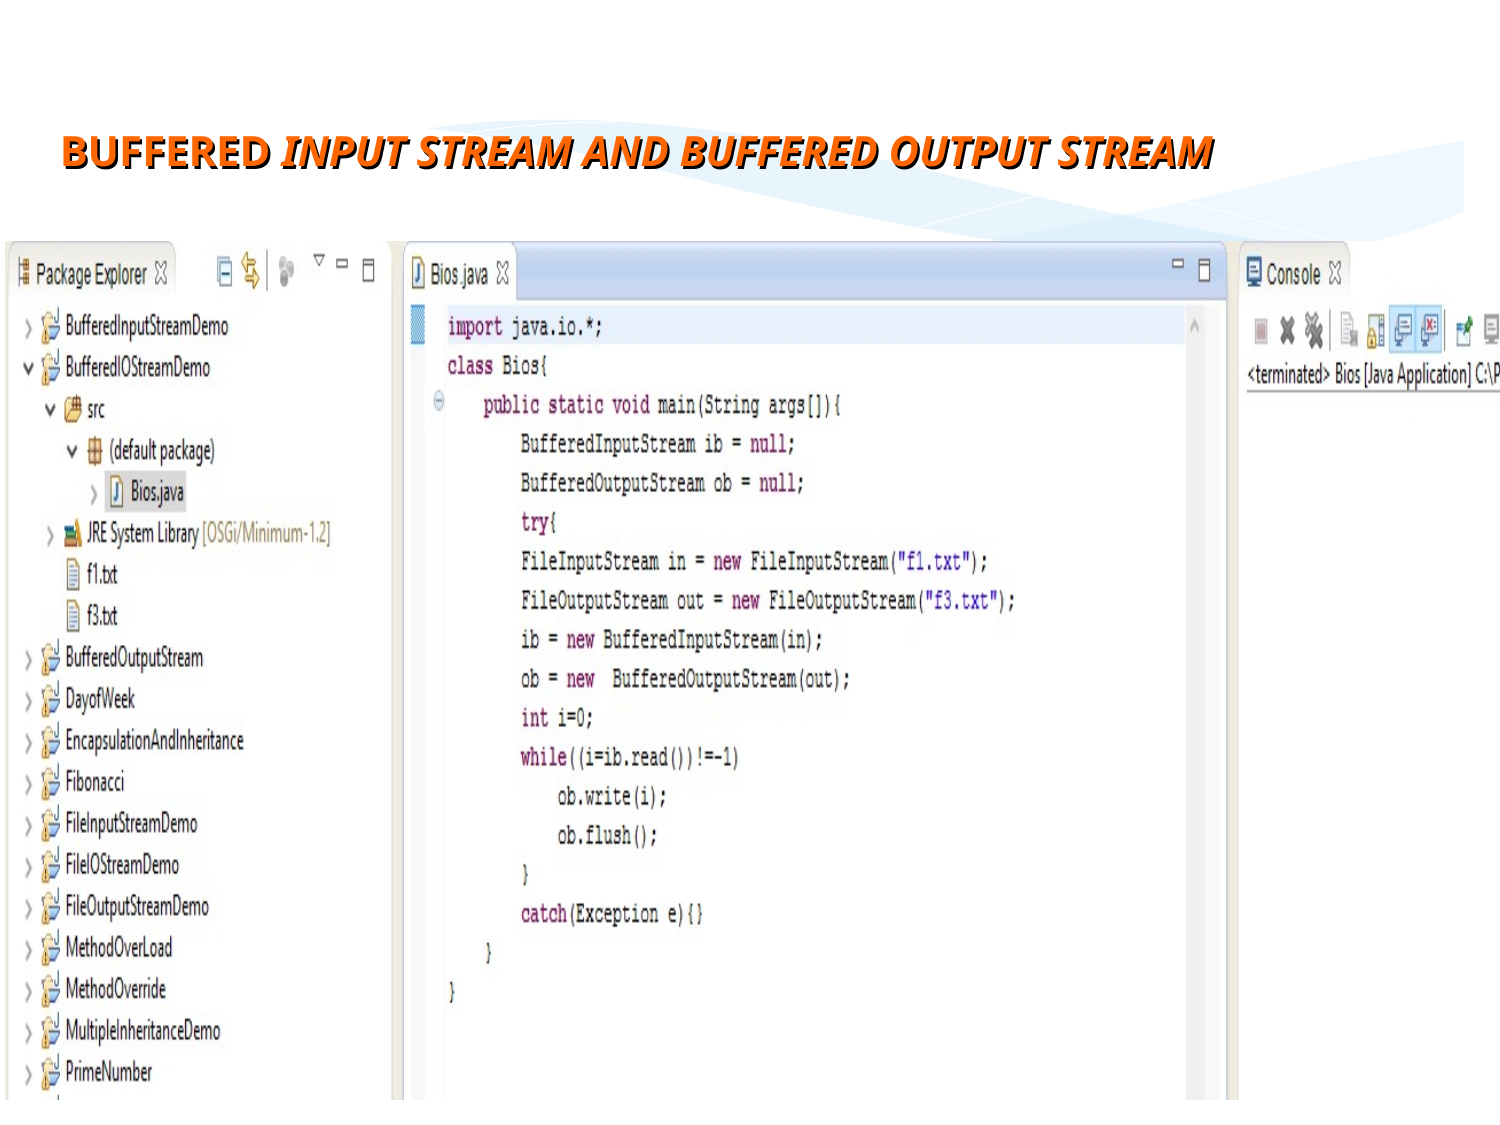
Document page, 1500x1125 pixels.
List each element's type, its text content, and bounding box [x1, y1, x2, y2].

picture [5, 241, 1500, 1100]
text_box BUFFERED INPUT STREAM AND BUFFERED OUTPUT STREAM [45, 114, 1478, 180]
